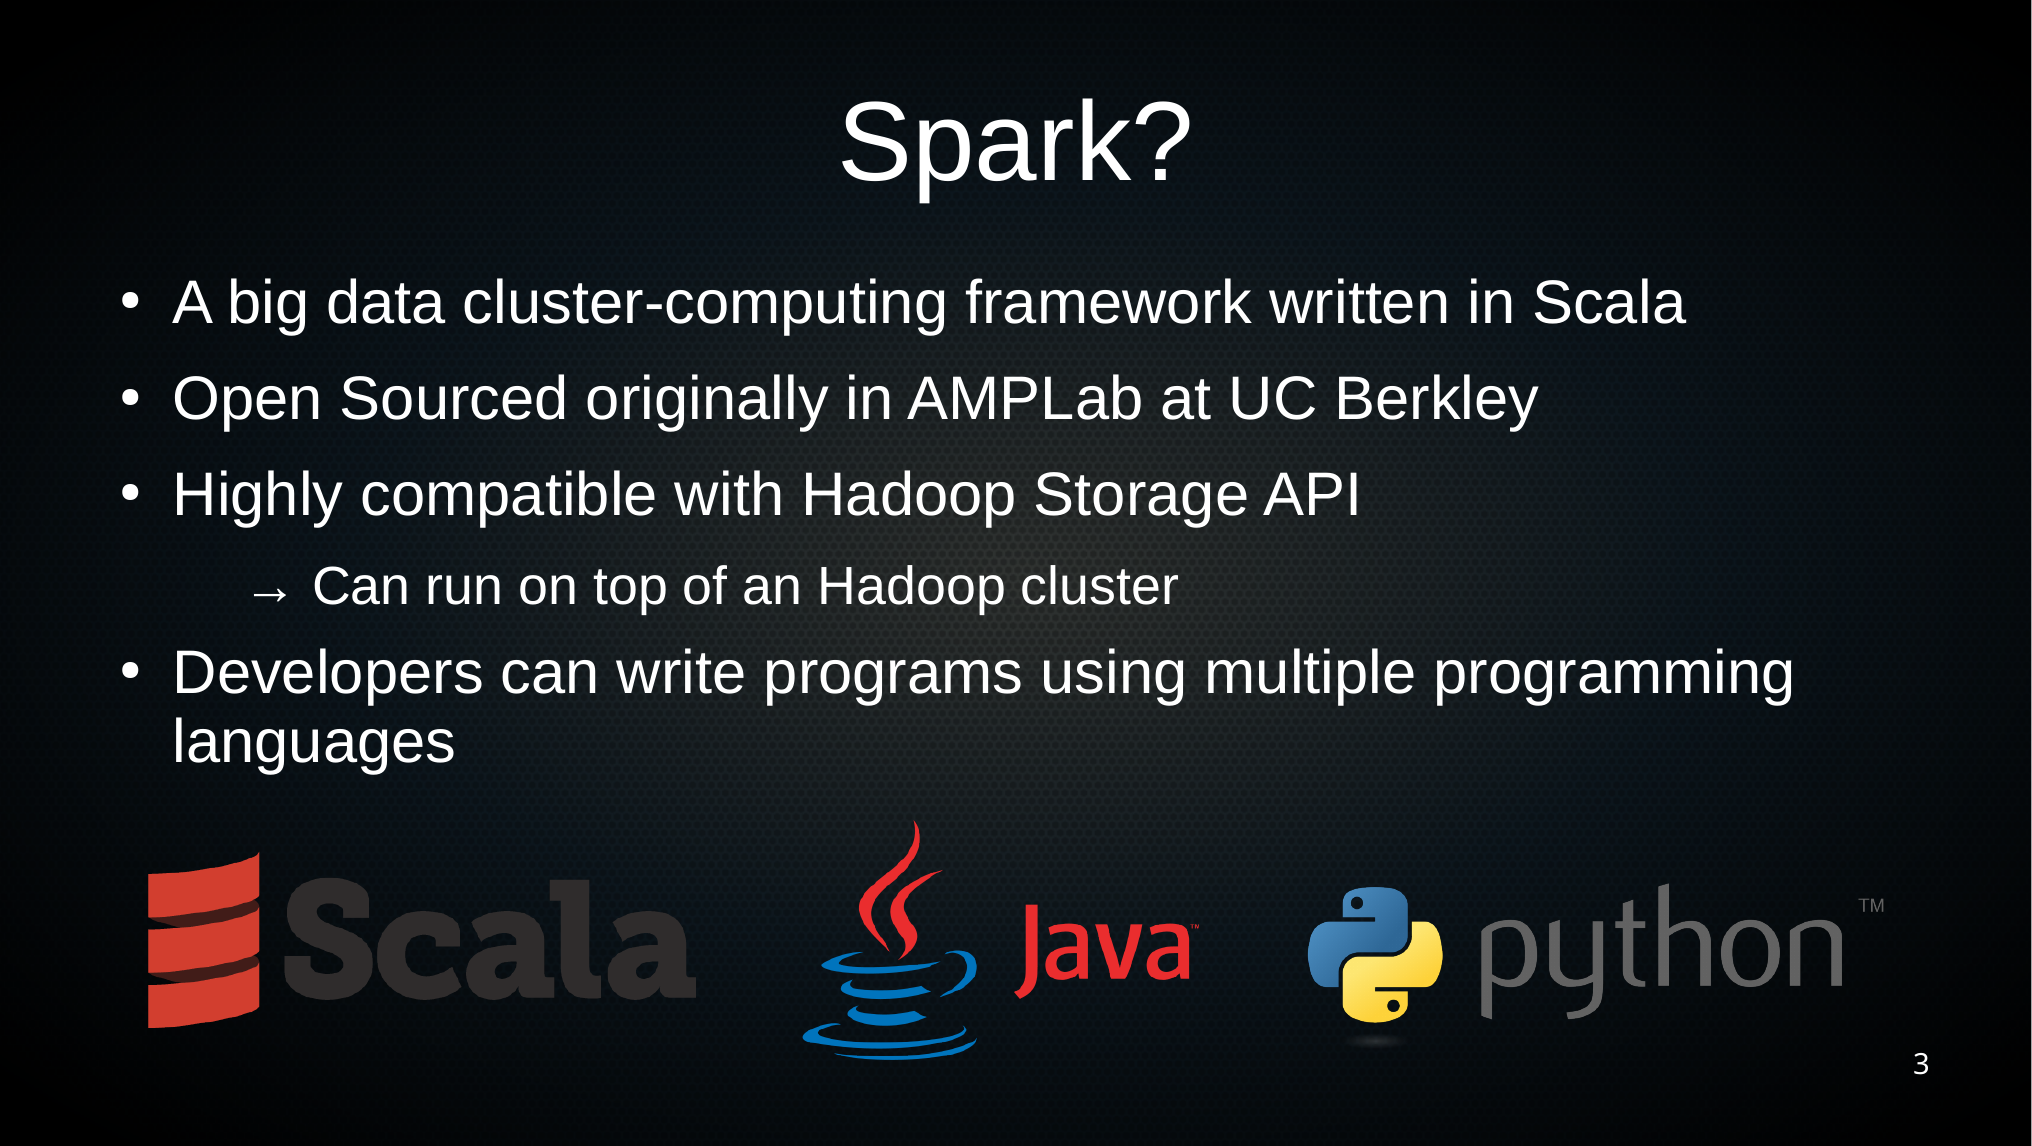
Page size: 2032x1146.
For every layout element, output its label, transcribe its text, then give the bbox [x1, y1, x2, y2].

list A big data cluster-computing framework written in Scala Open Sourced originally in AMPLab at UC Berkley Highly compatible with Hadoop Storage API → Can run on top of an Hadoop cluster Developers can write programs using multiple programming languages [101, 268, 1890, 933]
picture [0, 0, 2032, 1146]
title Spark? [101, 45, 1930, 237]
